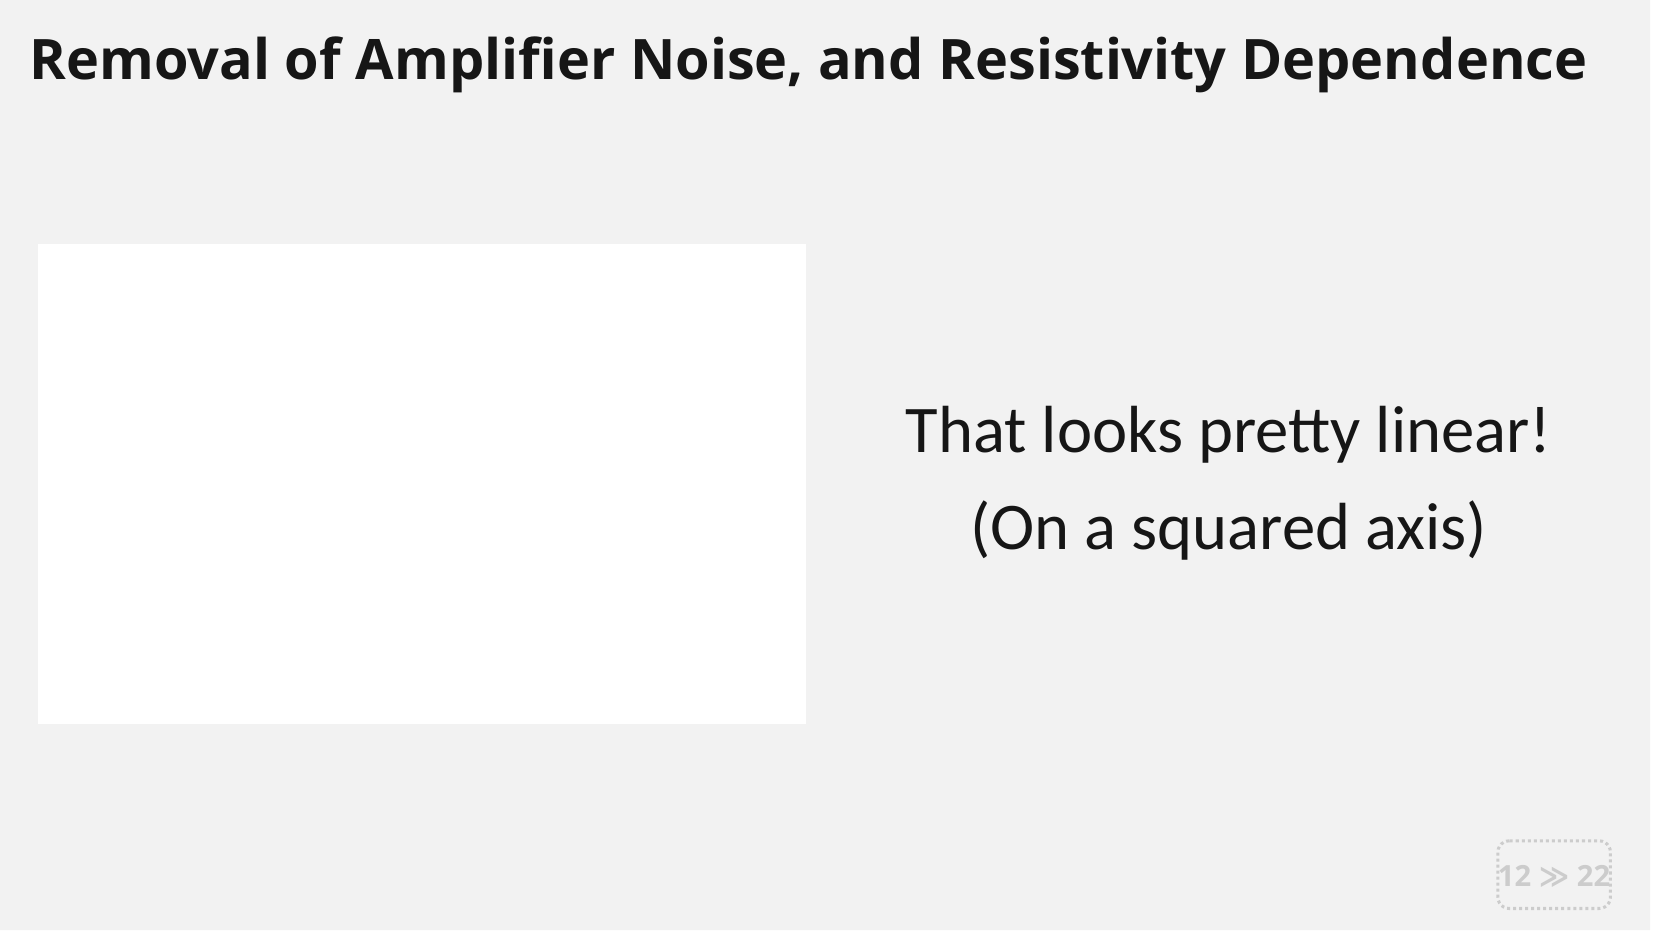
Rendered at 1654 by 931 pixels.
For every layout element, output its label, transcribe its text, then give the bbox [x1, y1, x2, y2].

title Removal of Amplifier Noise, and Resistivity Dependence [29, 10, 1613, 106]
list That looks pretty linear! (On a squared axis) [844, 143, 1614, 826]
picture [37, 244, 807, 725]
